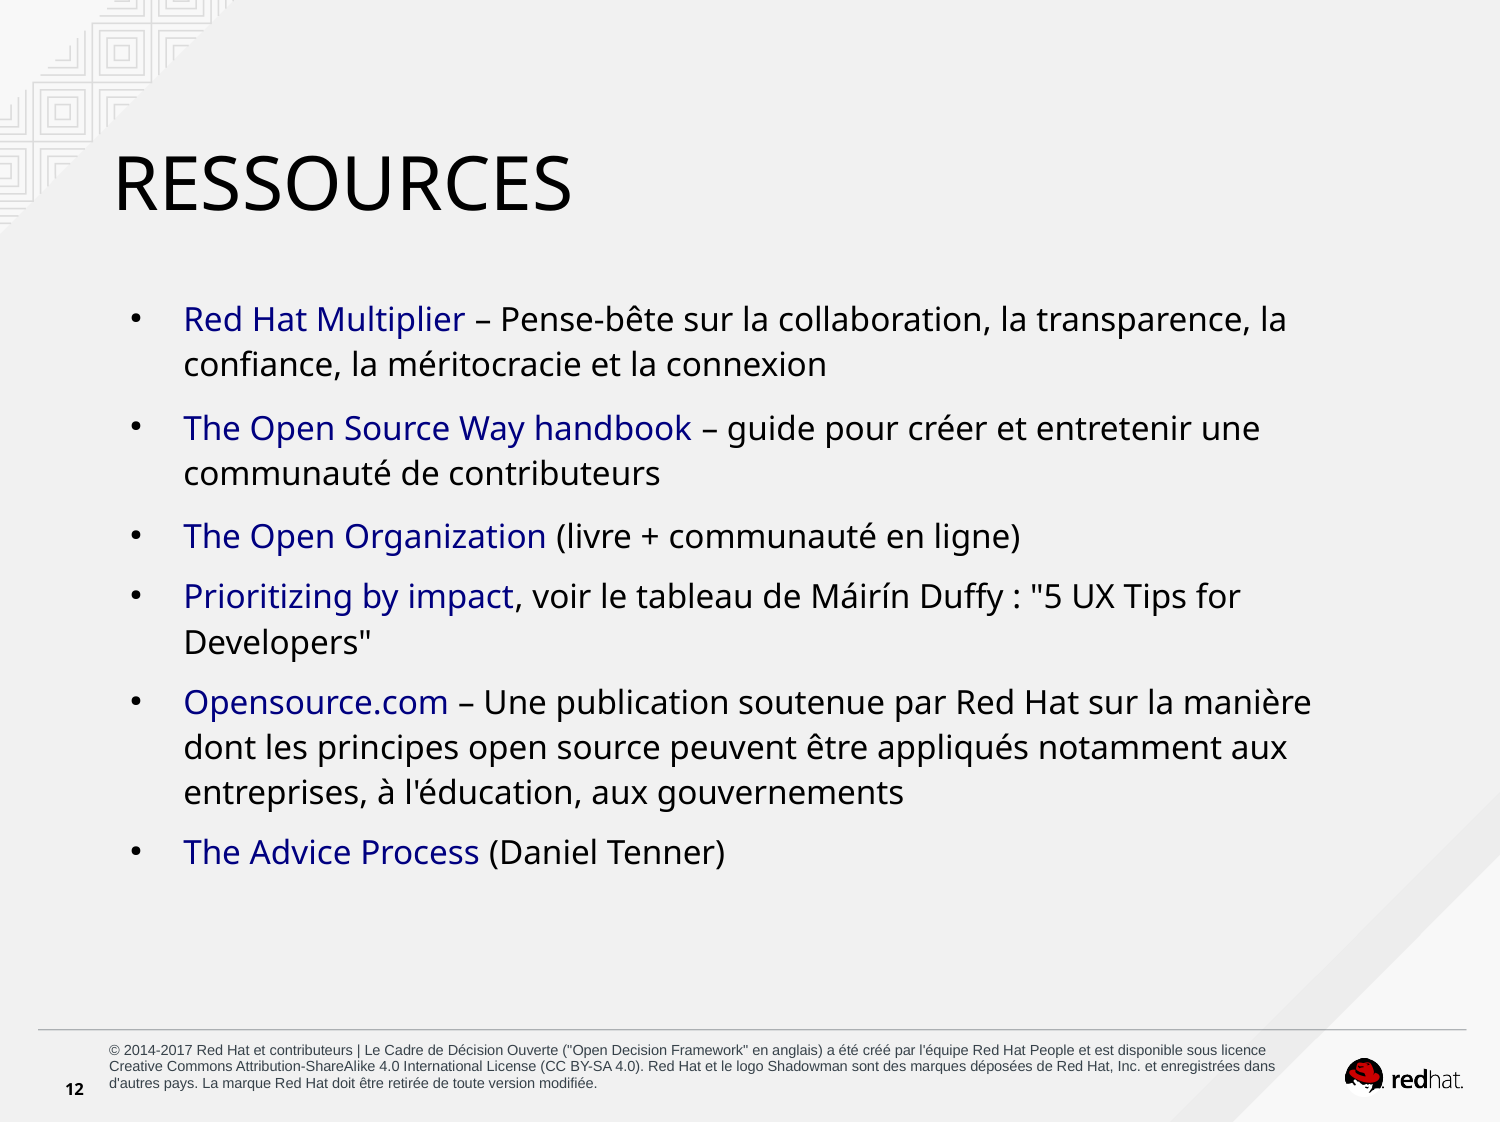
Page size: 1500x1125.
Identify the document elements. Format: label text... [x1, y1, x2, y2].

title Ressources [112, 0, 1388, 233]
picture [0, 0, 1500, 1122]
list Red Hat Multiplier – Pense-bête sur la collaboration, la transparence, la confiance, la méritocracie et la connexion The Open Source Way handbook – guide pour créer et entretenir une communauté de contributeurs The Open Organization (livre + communauté en ligne) Prioritizing by impact, voir le tableau de Máirín Duffy : "5 UX Tips for Developers" Opensource.com – Une publication soutenue par Red Hat sur la manière dont les principes open source peuvent être appliqués notamment aux entreprises, à l'éducation, aux gouvernements The Advice Process (Daniel Tenner) [112, 296, 1396, 1008]
